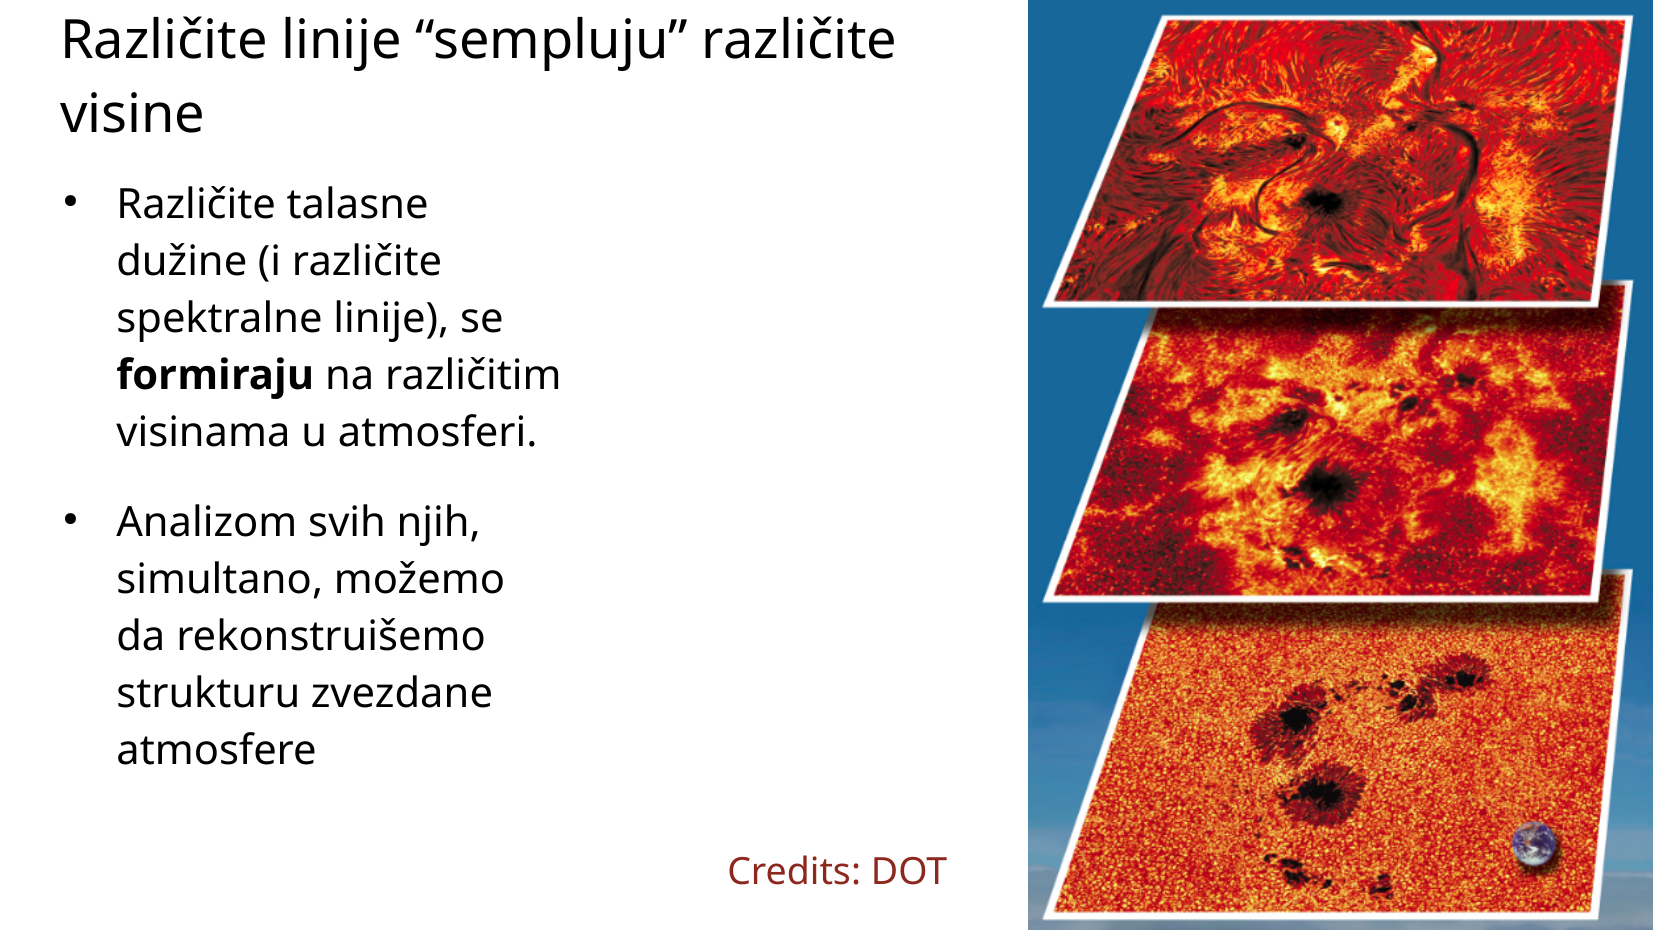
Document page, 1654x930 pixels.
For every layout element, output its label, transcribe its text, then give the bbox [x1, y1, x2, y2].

picture [1028, 0, 1653, 930]
list Različite talasne dužine (i različite spektralne linije), se formiraju na različitim visinama u atmosferi. Analizom svih njih, simultano, možemo da rekonstruišemo strukturu zvezdane atmosfere [45, 173, 563, 903]
text_box Credits: DOT [712, 836, 1013, 912]
title Različite linije “sempluju” različite visine [59, 10, 976, 140]
